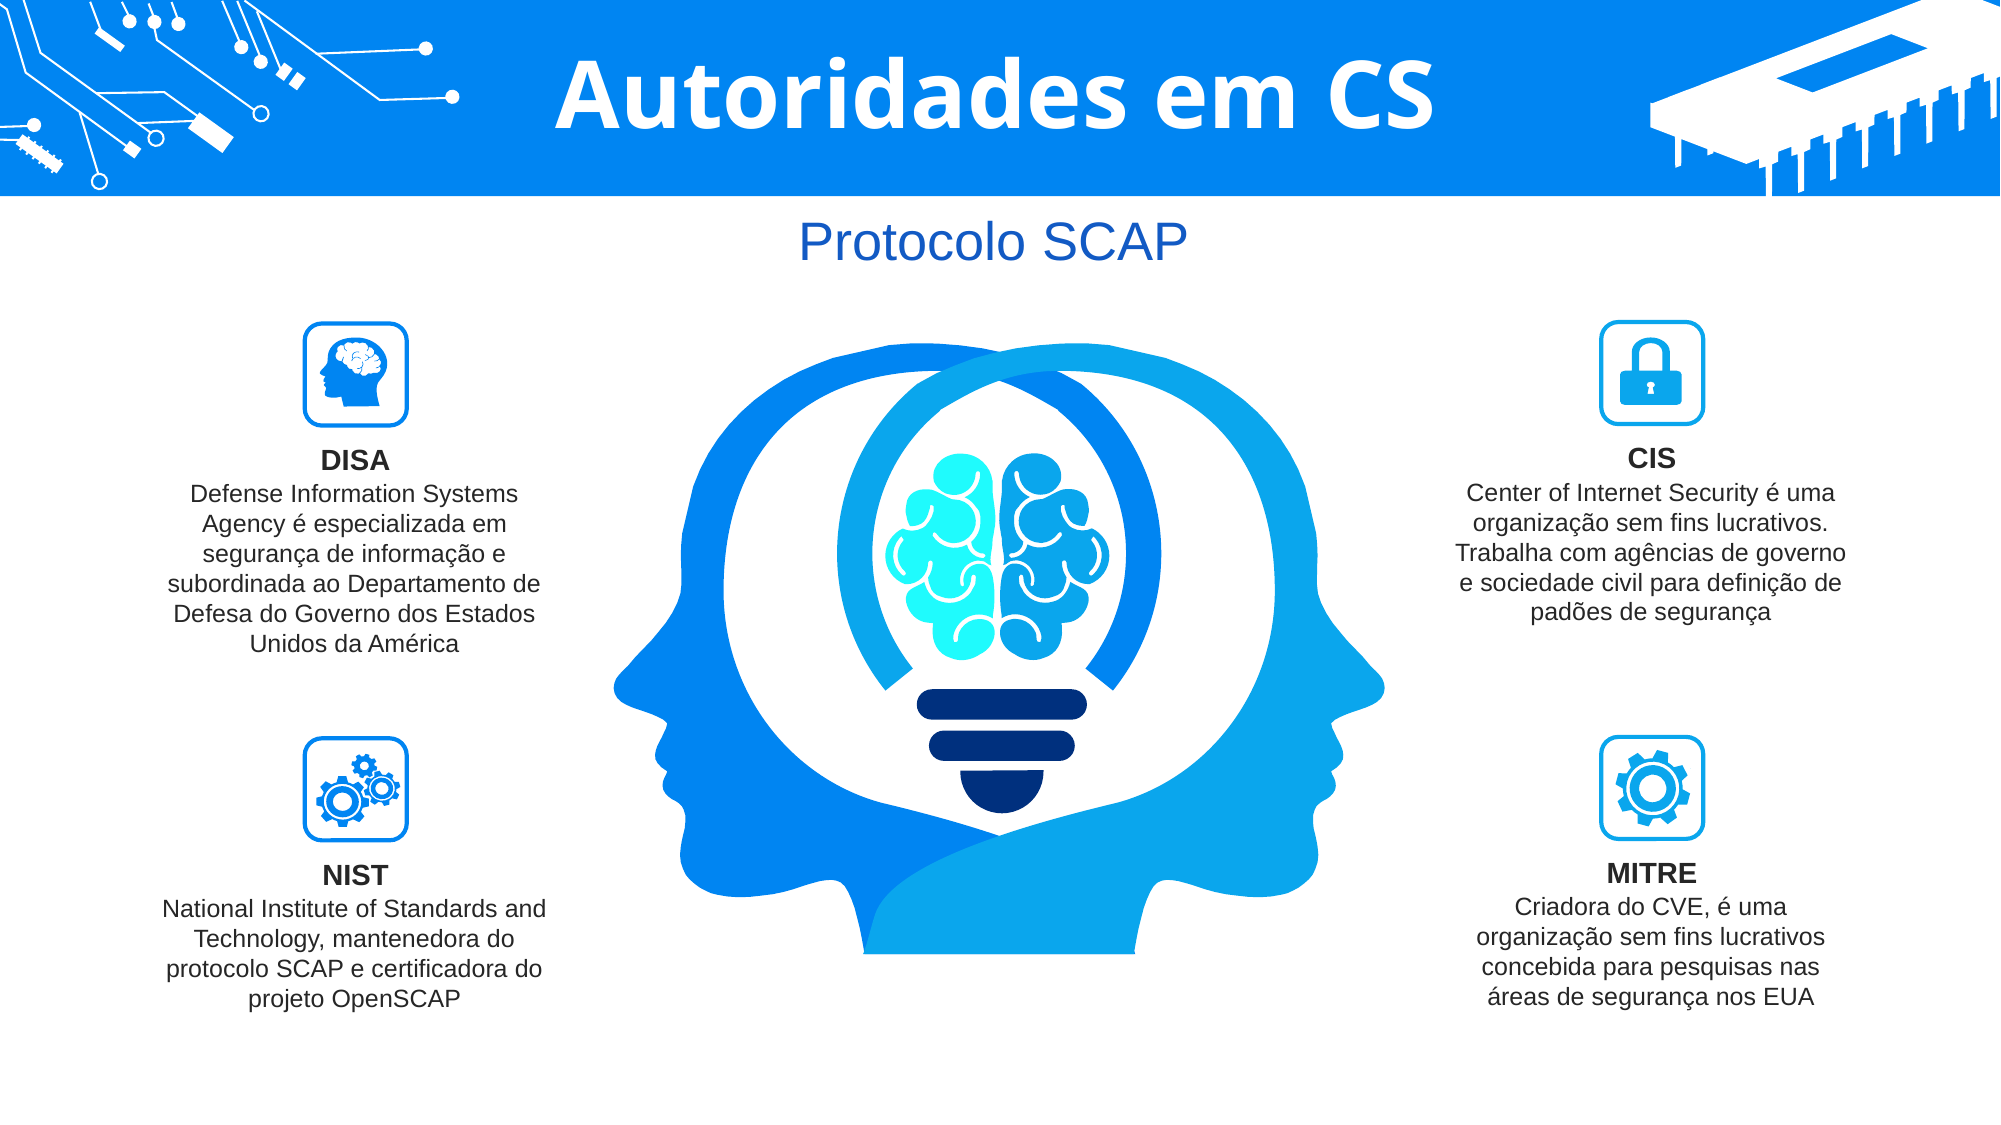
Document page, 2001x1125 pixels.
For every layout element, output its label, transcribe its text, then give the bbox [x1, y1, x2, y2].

text_box [1615, 749, 1691, 827]
list Autoridades em CS [47, 38, 1946, 158]
text_box Defense Information Systems Agency é especializada em segurança de informação e subordinada ao Departamento de Defesa do Governo dos Estados Unidos da América [137, 470, 572, 665]
text_box Criadora do CVE, é uma organização sem fins lucrativos concebida para pesquisas nas áreas de segurança nos EUA [1434, 883, 1869, 1019]
text_box CIS [1434, 432, 1870, 482]
text_box Center of Internet Security é uma organização sem fins lucrativos. Trabalha com agências de governo e sociedade civil para definição de padões de segurança [1434, 468, 1869, 634]
text_box [613, 343, 1385, 955]
text_box NIST [137, 848, 574, 899]
text_box DISA [137, 433, 574, 484]
text_box [319, 337, 388, 407]
text_box National Institute of Standards and Technology, mantenedora do protocolo SCAP e certificadora do projeto OpenSCAP [137, 885, 572, 1020]
text_box DISA [326, 453, 336, 467]
text_box Protocolo SCAP [528, 204, 1461, 280]
text_box [316, 753, 401, 827]
text_box NIST [328, 871, 336, 885]
text_box [1620, 337, 1682, 405]
text_box MITRE [1434, 846, 1870, 897]
